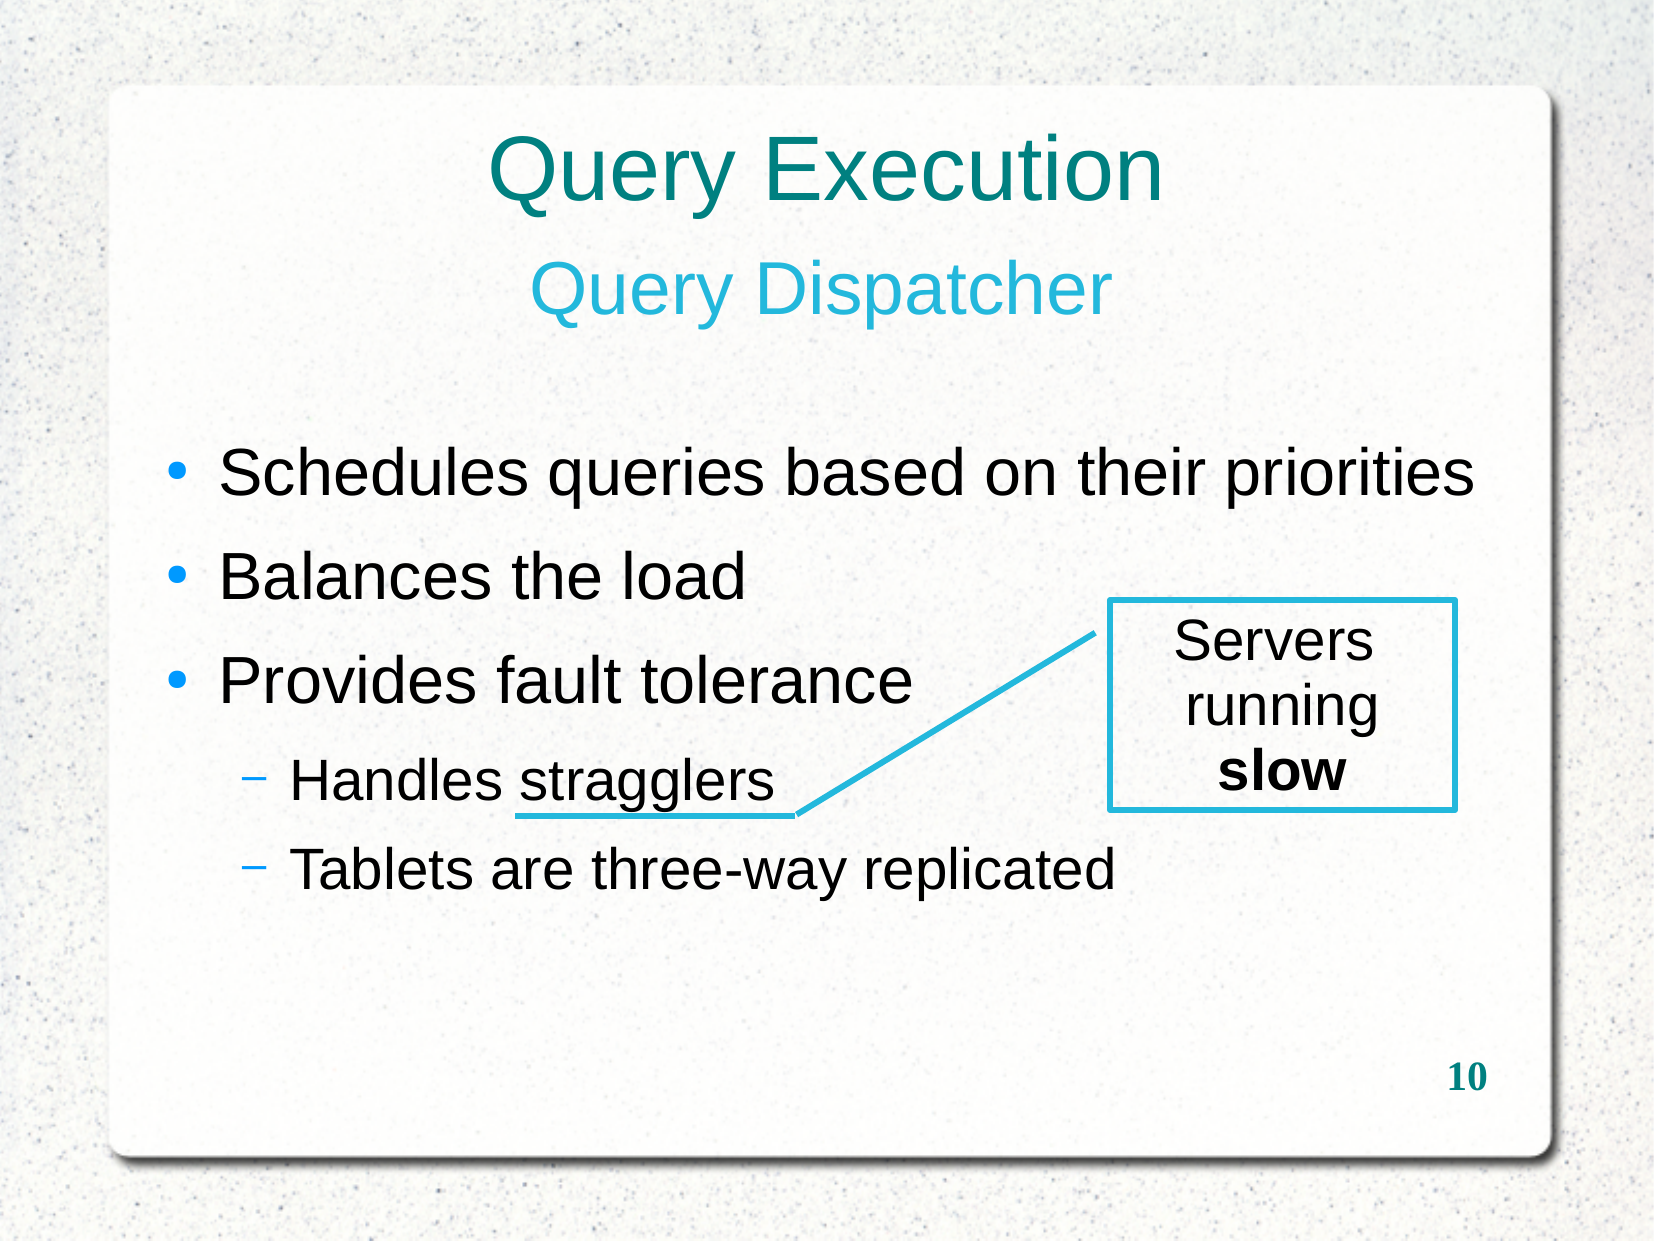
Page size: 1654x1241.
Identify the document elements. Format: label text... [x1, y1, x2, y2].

picture [0, 0, 1654, 1241]
text_box Servers running slow [1110, 600, 1455, 810]
list Schedules queries based on their priorities Balances the load Provides fault tolerance Handles stragglers Tablets are three-way replicated [147, 435, 1506, 1021]
title Query Dispatcher [112, 216, 1531, 361]
title Query Execution [118, 96, 1536, 241]
